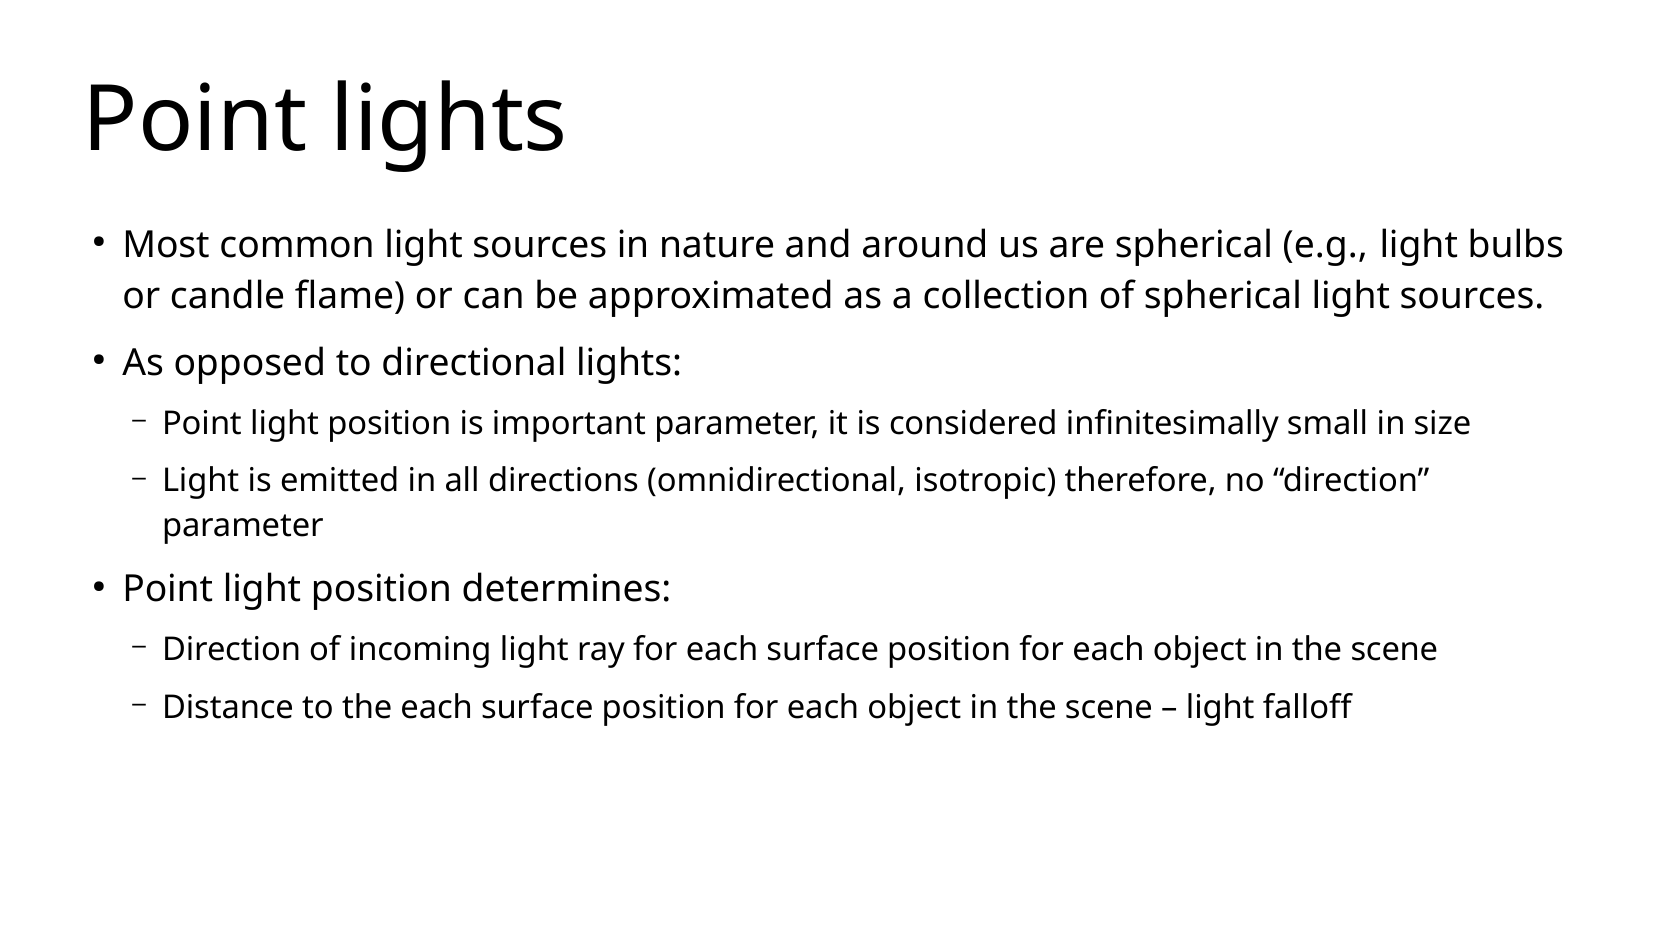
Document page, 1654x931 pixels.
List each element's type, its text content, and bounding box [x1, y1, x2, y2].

title Point lights [82, 37, 1571, 193]
list Most common light sources in nature and around us are spherical (e.g., light bulbs or candle flame) or can be approximated as a collection of spherical light sources. As opposed to directional lights: Point light position is important parameter, it is considered infinitesimally small in size Light is emitted in all directions (omnidirectional, isotropic) therefore, no “direction” parameter Point light position determines: Direction of incoming light ray for each surface position for each object in the scene Distance to the each surface position for each object in the scene – light falloff [82, 217, 1571, 758]
